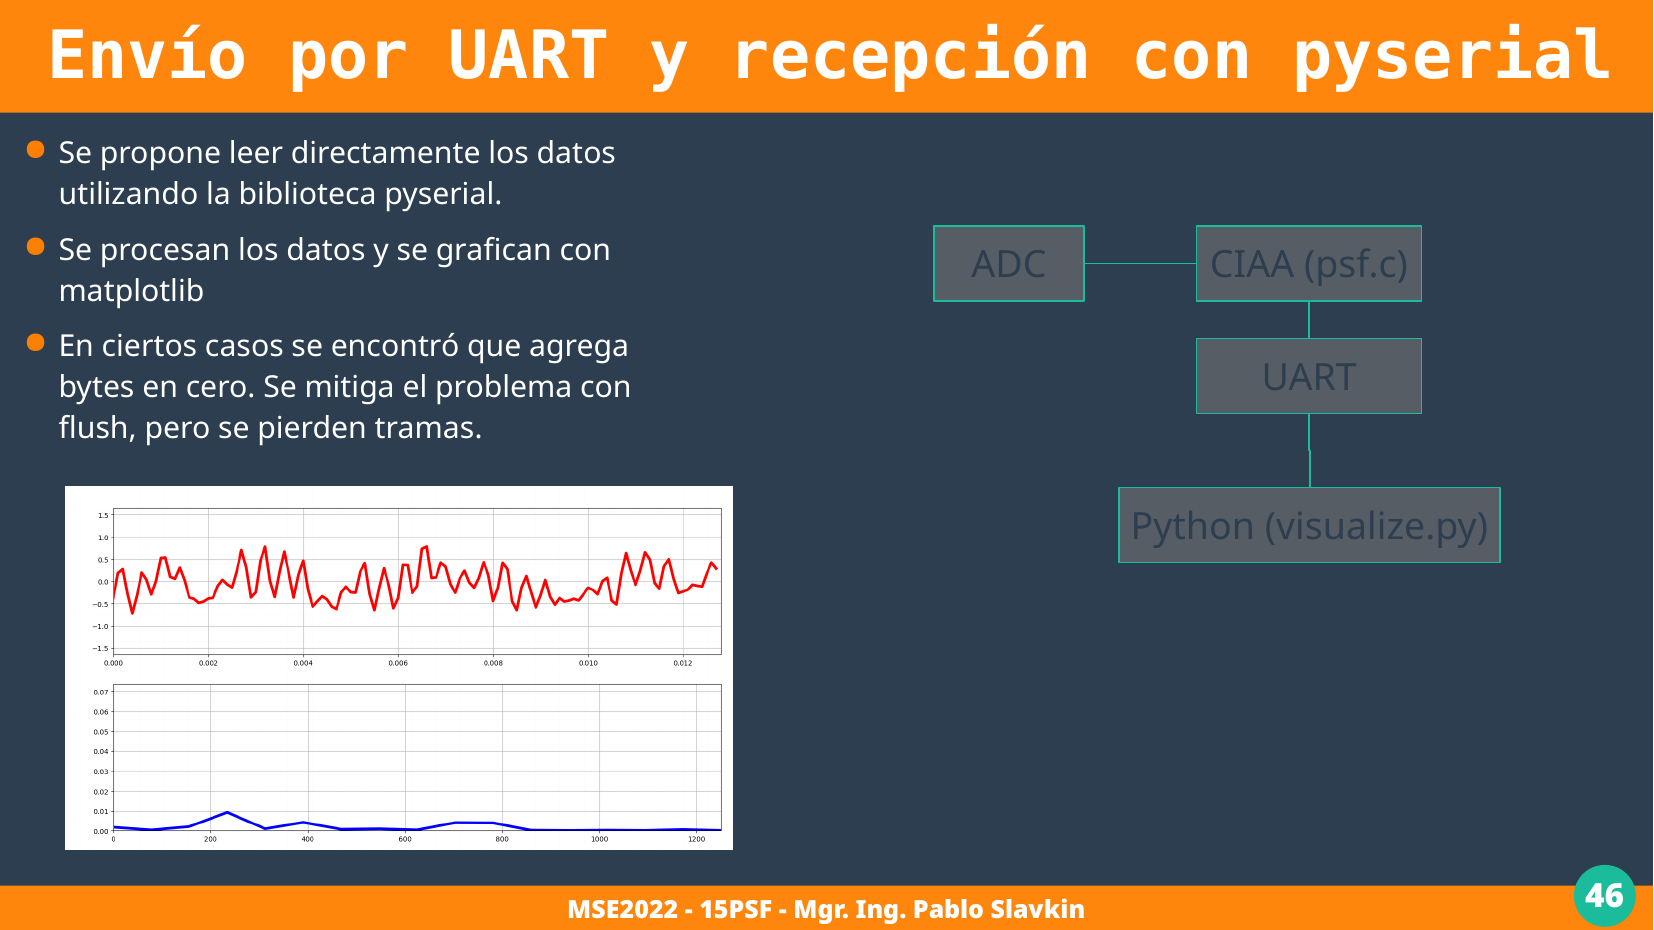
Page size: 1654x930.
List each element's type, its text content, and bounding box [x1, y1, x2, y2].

text_box Python (visualize.py) [1119, 487, 1500, 563]
picture [65, 486, 733, 851]
text_box CIAA (psf.c) [1196, 225, 1422, 301]
text_box UART [1196, 338, 1422, 414]
text_box ADC [934, 225, 1085, 301]
title Envío por UART y recepción con pyserial [47, 16, 1653, 113]
list Se propone leer directamente los datos utilizando la biblioteca pyserial. Se procesan los datos y se grafican con matplotlib En ciertos casos se encontró que agrega bytes en cero. Se mitiga el problema con flush, pero se pierden tramas. [11, 131, 713, 450]
